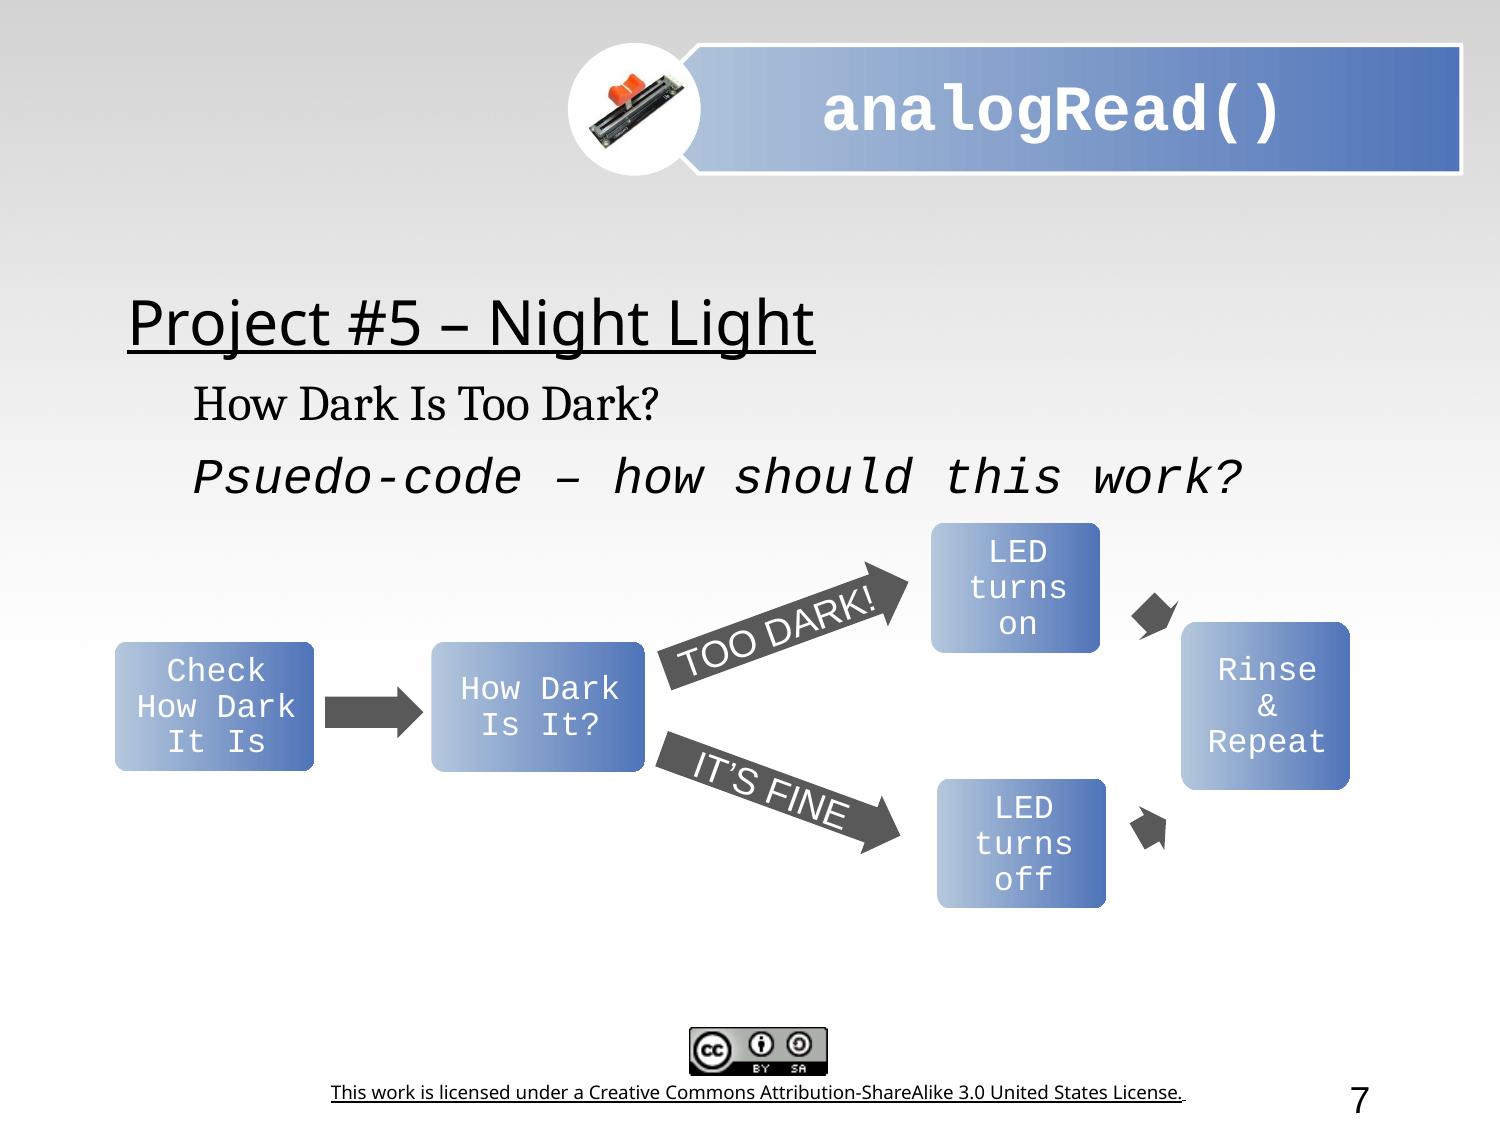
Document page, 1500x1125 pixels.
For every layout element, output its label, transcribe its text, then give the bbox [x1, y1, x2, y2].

text_box How Dark Is It? [431, 642, 646, 772]
text_box Rinse & Repeat [1180, 621, 1351, 791]
text_box [1131, 592, 1179, 641]
text_box Check How Dark It Is [114, 641, 315, 772]
text_box LED turns off [937, 778, 1107, 909]
text_box IT’S FINE [655, 731, 901, 855]
picture [0, 0, 1500, 1125]
text_box analogRead() [680, 45, 1462, 174]
text_box [325, 686, 424, 739]
text_box [1129, 806, 1167, 850]
text_box [570, 44, 699, 174]
list Project #5 – Night Light How Dark Is Too Dark? Psuedo-code – how should this work? [112, 274, 1388, 1000]
text_box TOO DARK! [657, 561, 909, 691]
text_box LED turns on [931, 522, 1101, 653]
